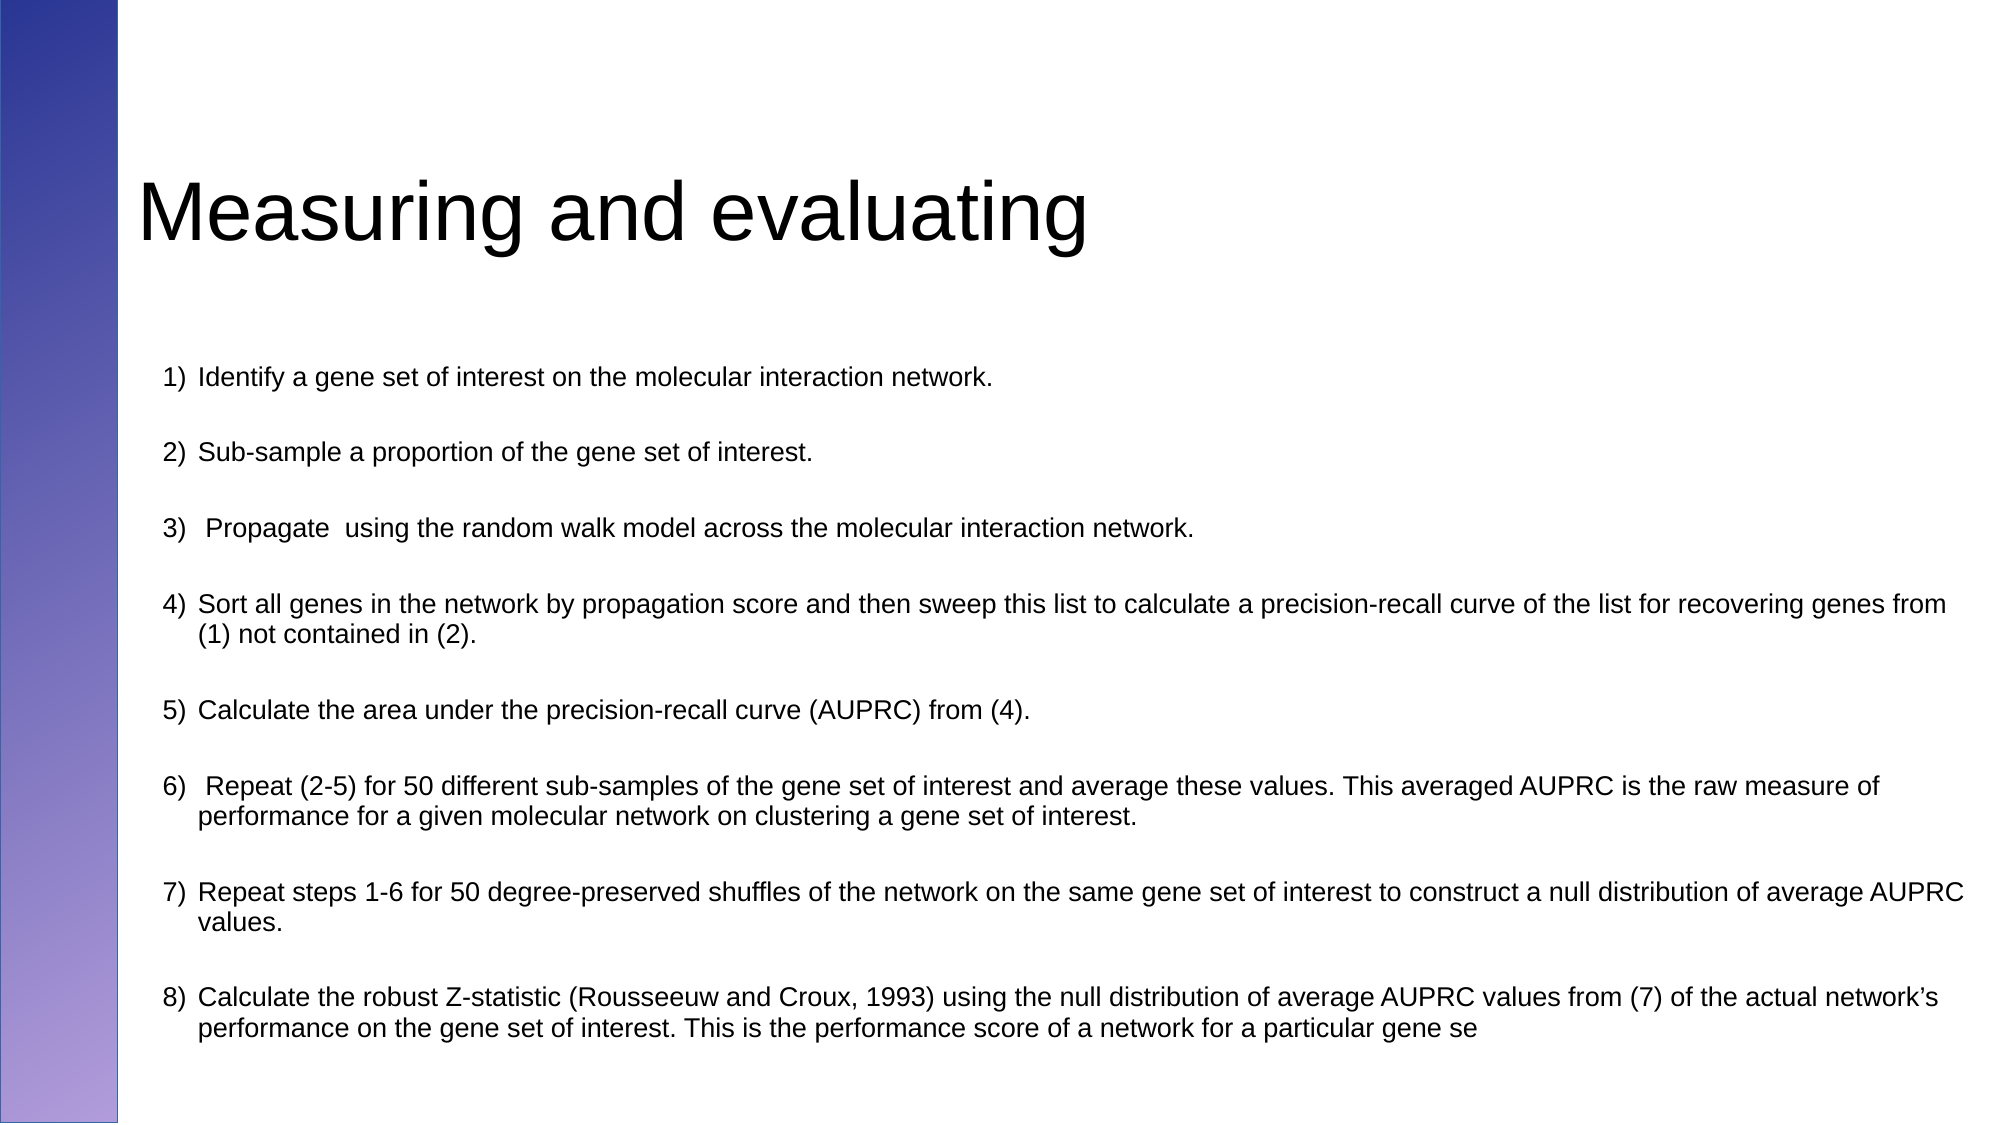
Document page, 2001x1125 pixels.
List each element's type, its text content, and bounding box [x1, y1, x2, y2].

text_box Identify a gene set of interest on the molecular interaction network. Sub-sample a proportion of the gene set of interest. Propagate using the random walk model across the molecular interaction network. Sort all genes in the network by propagation score and then sweep this list to calculate a precision-recall curve of the list for recovering genes from (1) not contained in (2). Calculate the area under the precision-recall curve (AUPRC) from (4). Repeat (2-5) for 50 different sub-samples of the gene set of interest and average these values. This averaged AUPRC is the raw measure of performance for a given molecular network on clustering a gene set of interest. Repeat steps 1-6 for 50 degree-preserved shuffles of the network on the same gene set of interest to construct a null distribution of average AUPRC values. Calculate the robust Z-statistic (Rousseeuw and Croux, 1993) using the null distribution of average AUPRC values from (7) of the actual network’s performance on the gene set of interest. This is the performance score of a network for a particular gene se [147, 354, 2000, 1051]
text_box [0, 0, 118, 1123]
title Measuring and evaluating [137, 59, 1822, 372]
